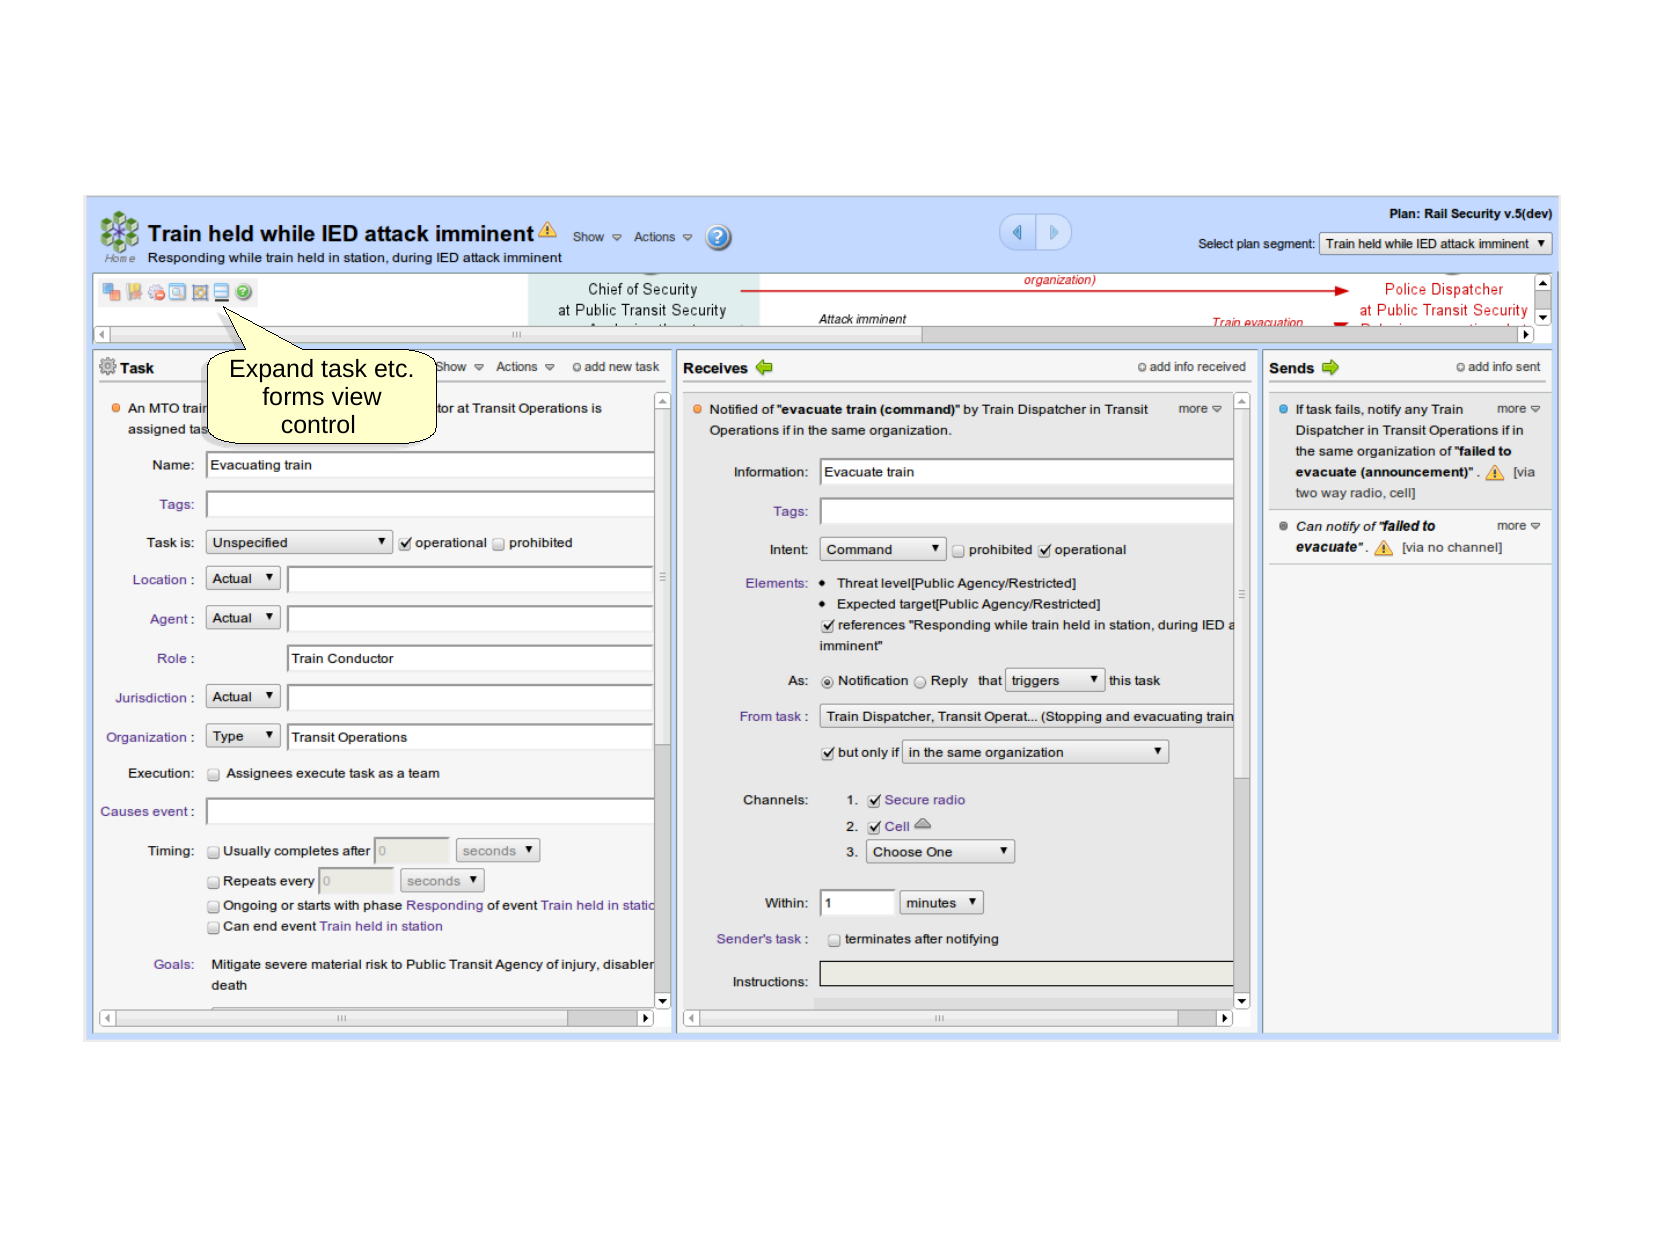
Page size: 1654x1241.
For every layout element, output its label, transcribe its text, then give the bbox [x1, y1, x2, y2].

text_box Expand task etc. forms view control [207, 306, 437, 444]
picture [83, 195, 1561, 1042]
